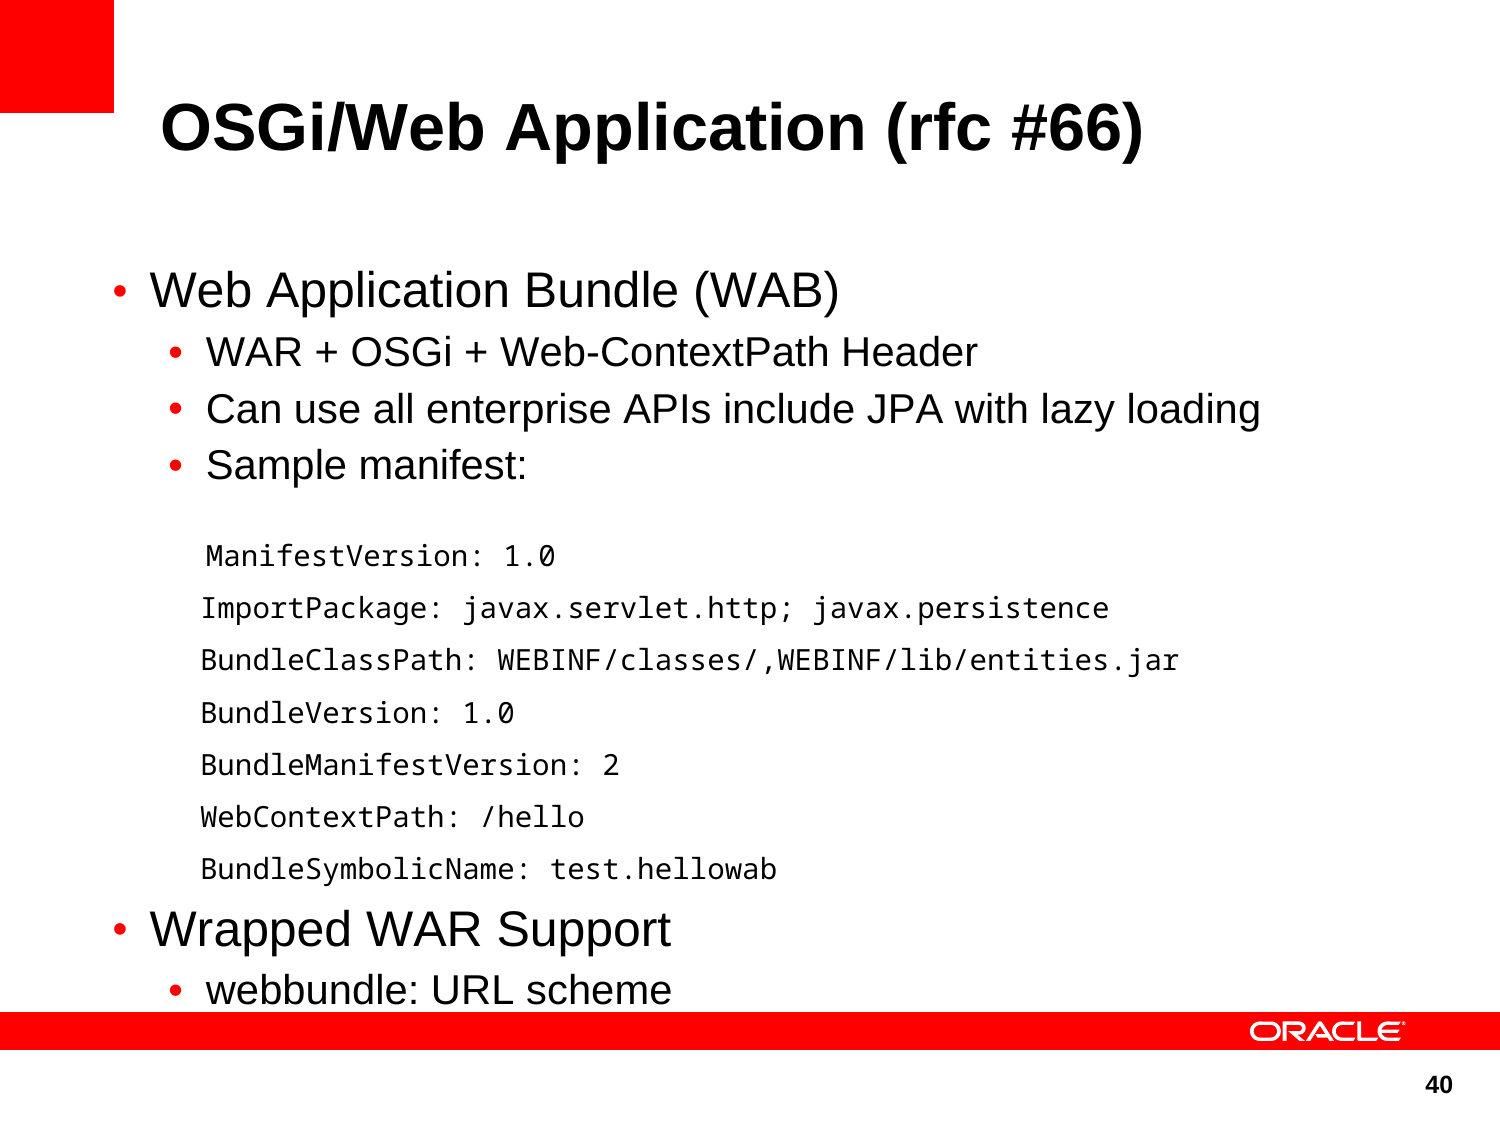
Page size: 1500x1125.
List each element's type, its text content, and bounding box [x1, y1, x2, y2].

picture [0, 1012, 1500, 1050]
list Web Application Bundle (WAB) WAR + OSGi + Web-ContextPath Header Can use all enterprise APIs include JPA with lazy loading Sample manifest: Manifest­Version: 1.0 Import­Package: javax.servlet.http; javax.persistence Bundle­ClassPath: WEB­INF/classes/,WEB­INF/lib/entities.jar Bundle­Version: 1.0 Bundle­ManifestVersion: 2 Web­ContextPath: /hello Bundle­SymbolicName: test.hellowab Wrapped WAR Support webbundle: URL scheme [112, 262, 1349, 1005]
picture [0, 0, 114, 113]
title OSGi/Web Application (rfc #66) [145, 49, 1390, 205]
